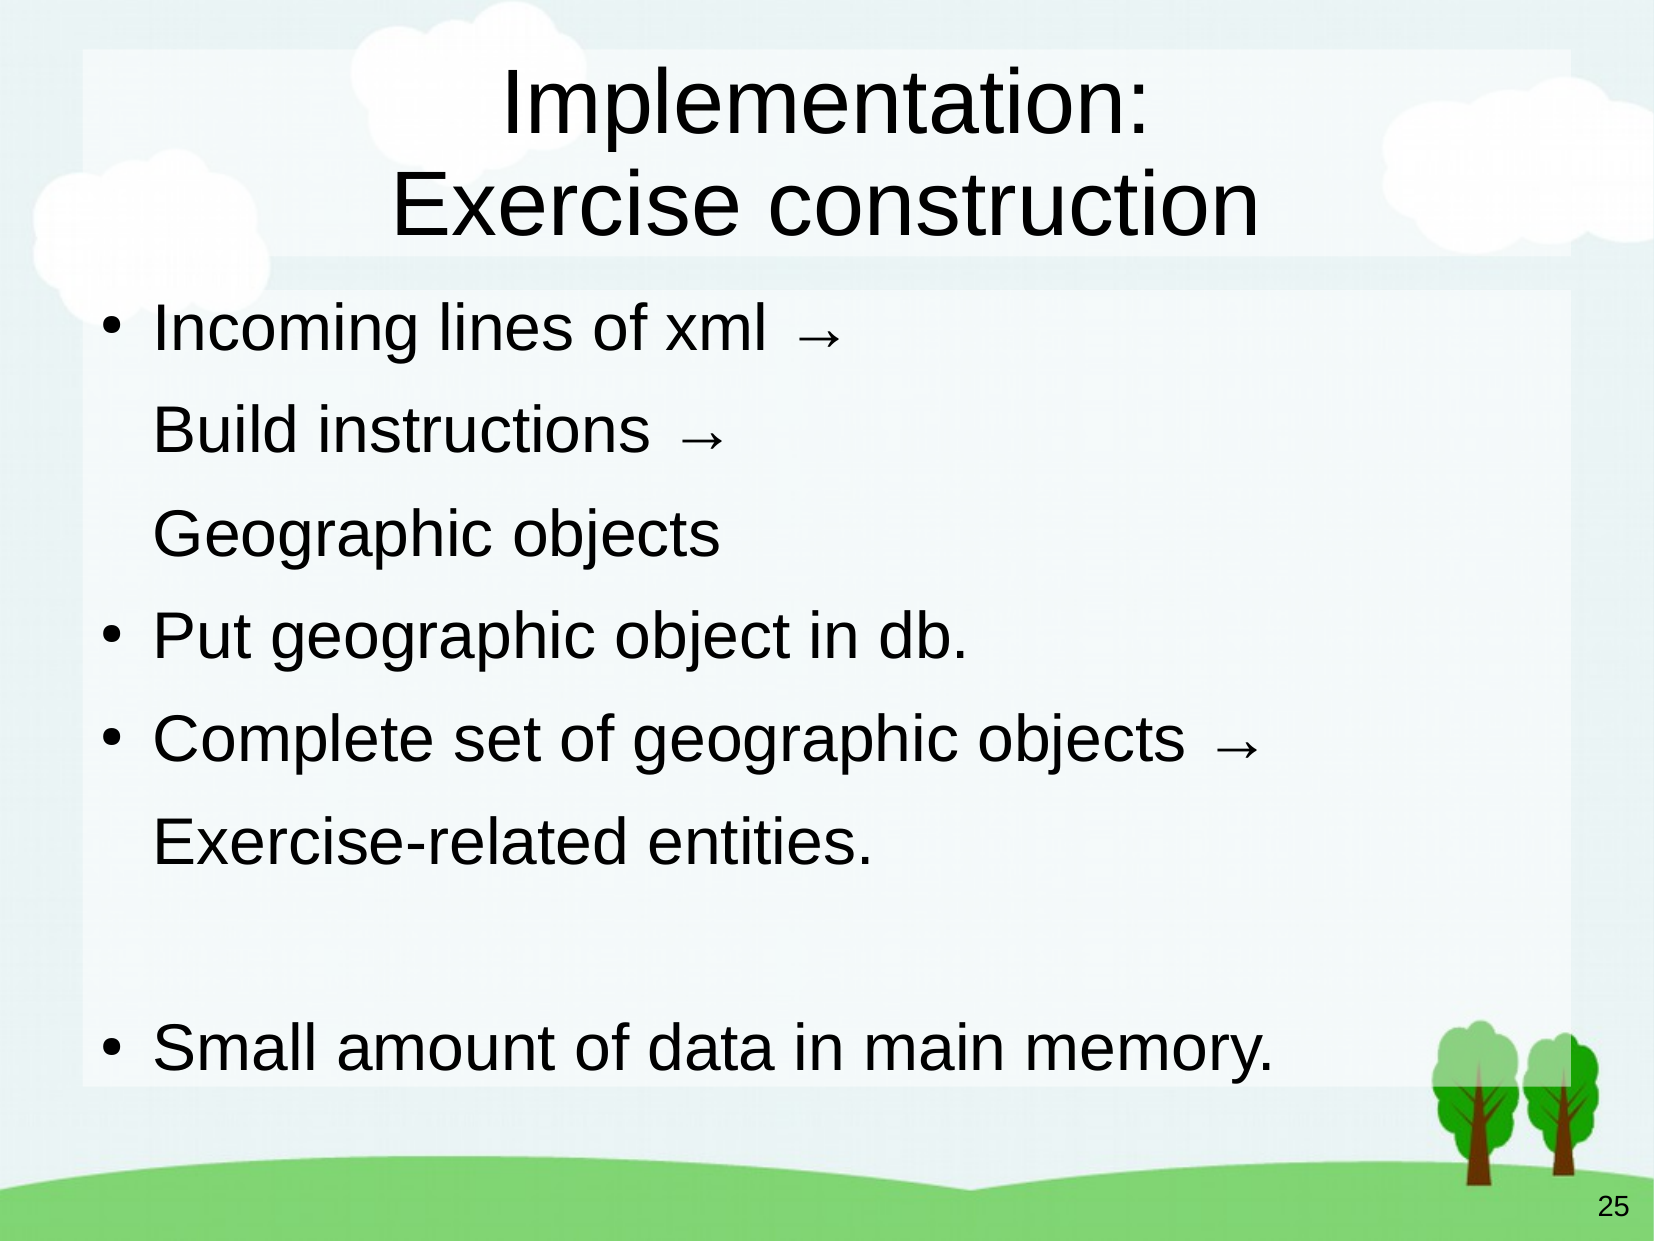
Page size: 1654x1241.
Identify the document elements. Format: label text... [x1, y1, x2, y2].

list Incoming lines of xml → Build instructions → Geographic objects Put geographic object in db. Complete set of geographic objects → Exercise-related entities. Small amount of data in main memory. [82, 290, 1571, 1087]
title Implementation: Exercise construction [82, 49, 1571, 257]
picture [0, 0, 1654, 1241]
